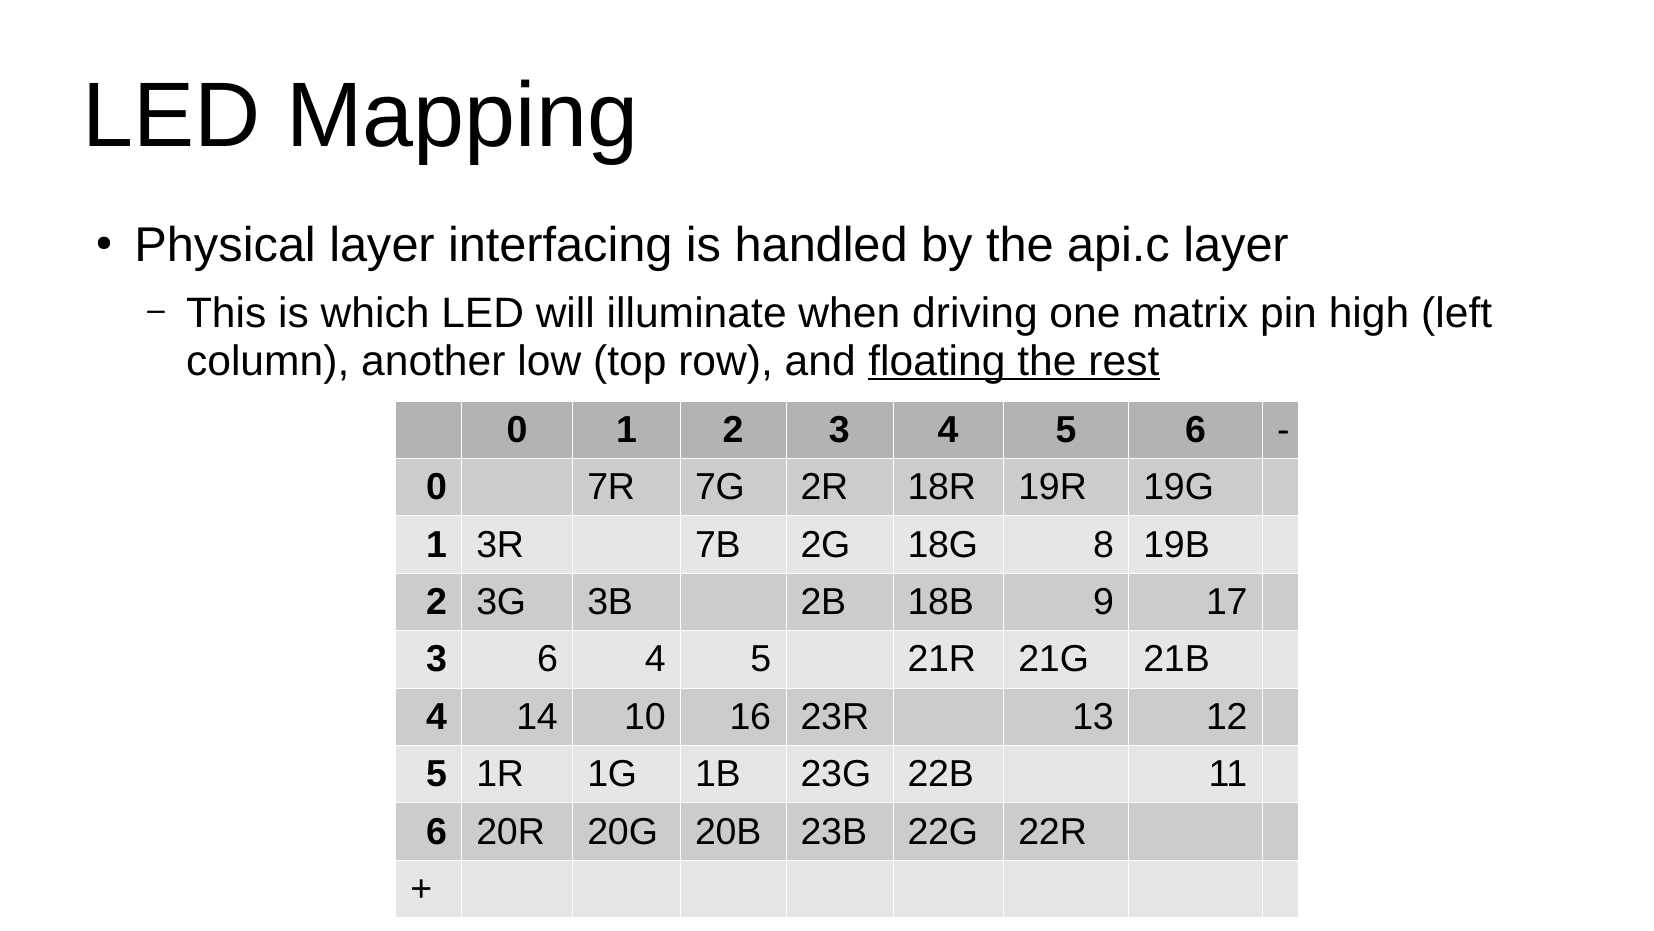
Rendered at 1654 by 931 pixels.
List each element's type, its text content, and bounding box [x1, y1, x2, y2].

table_cell 19B [1129, 516, 1262, 573]
table_cell 8 [1004, 516, 1128, 573]
table_header - [1263, 402, 1298, 458]
table_cell 1G [573, 746, 680, 802]
table_cell [1004, 861, 1128, 917]
table_cell 18G [894, 516, 1003, 573]
table_header [396, 402, 461, 458]
table_cell 1B [681, 746, 786, 802]
table_cell 3 [396, 631, 461, 688]
table_cell [787, 631, 893, 688]
table_cell [1263, 574, 1298, 630]
table_cell 6 [462, 631, 572, 688]
table_cell 21R [894, 631, 1003, 688]
table_cell [462, 861, 572, 917]
table_header 3 [787, 402, 893, 458]
table_cell 3B [573, 574, 680, 630]
table_cell 22G [894, 803, 1003, 860]
table_cell 9 [1004, 574, 1128, 630]
table_cell [1263, 459, 1298, 515]
table_cell 3R [462, 516, 572, 573]
table_cell [1263, 803, 1298, 860]
table_cell 5 [396, 746, 461, 802]
table_cell 4 [396, 689, 461, 745]
table_cell 2G [787, 516, 893, 573]
table_cell 21G [1004, 631, 1128, 688]
table_header 1 [573, 402, 680, 458]
table_cell 20B [681, 803, 786, 860]
table_cell [894, 689, 1003, 745]
table_cell 4 [573, 631, 680, 688]
table_cell 20R [462, 803, 572, 860]
table_cell 7G [681, 459, 786, 515]
table_cell 19R [1004, 459, 1128, 515]
table_cell [1129, 803, 1262, 860]
table_cell [573, 861, 680, 917]
table_cell 11 [1129, 746, 1262, 802]
table_cell [1129, 861, 1262, 917]
table_header 2 [681, 402, 786, 458]
table_cell 3G [462, 574, 572, 630]
table_cell [787, 861, 893, 917]
table_cell 22R [1004, 803, 1128, 860]
table_cell 18B [894, 574, 1003, 630]
table_cell [681, 861, 786, 917]
table_cell 22B [894, 746, 1003, 802]
table_cell 1 [396, 516, 461, 573]
table_cell [681, 574, 786, 630]
table_cell 1R [462, 746, 572, 802]
title LED Mapping [82, 37, 1571, 193]
table_cell 19G [1129, 459, 1262, 515]
table_cell 0 [396, 459, 461, 515]
table_cell 23G [787, 746, 893, 802]
table_cell 21B [1129, 631, 1262, 688]
table_cell [1263, 689, 1298, 745]
table_cell 13 [1004, 689, 1128, 745]
table_cell 10 [573, 689, 680, 745]
table_cell 14 [462, 689, 572, 745]
table_cell [573, 516, 680, 573]
table_cell [1263, 861, 1298, 917]
table_cell [1263, 516, 1298, 573]
table_cell 18R [894, 459, 1003, 515]
table_header 4 [894, 402, 1003, 458]
table_cell [1263, 631, 1298, 688]
table_cell 2 [396, 574, 461, 630]
table_cell 2R [787, 459, 893, 515]
table_header 5 [1004, 402, 1128, 458]
table_cell 5 [681, 631, 786, 688]
table_cell [1263, 746, 1298, 802]
table_cell 2B [787, 574, 893, 630]
table_cell 17 [1129, 574, 1262, 630]
table_cell 23B [787, 803, 893, 860]
table_cell [894, 861, 1003, 917]
table_header 6 [1129, 402, 1262, 458]
table_cell 6 [396, 803, 461, 860]
table_cell [1004, 746, 1128, 802]
table_cell 7B [681, 516, 786, 573]
table_cell + [396, 861, 461, 917]
table_cell 23R [787, 689, 893, 745]
table_cell 16 [681, 689, 786, 745]
table_cell 7R [573, 459, 680, 515]
table_cell 20G [573, 803, 680, 860]
list Physical layer interfacing is handled by the api.c layer This is which LED will illuminate when driving one matrix pin high (left column), another low (top row), and floating the rest [82, 217, 1571, 388]
table_cell 12 [1129, 689, 1262, 745]
table_cell [462, 459, 572, 515]
table_header 0 [462, 402, 572, 458]
